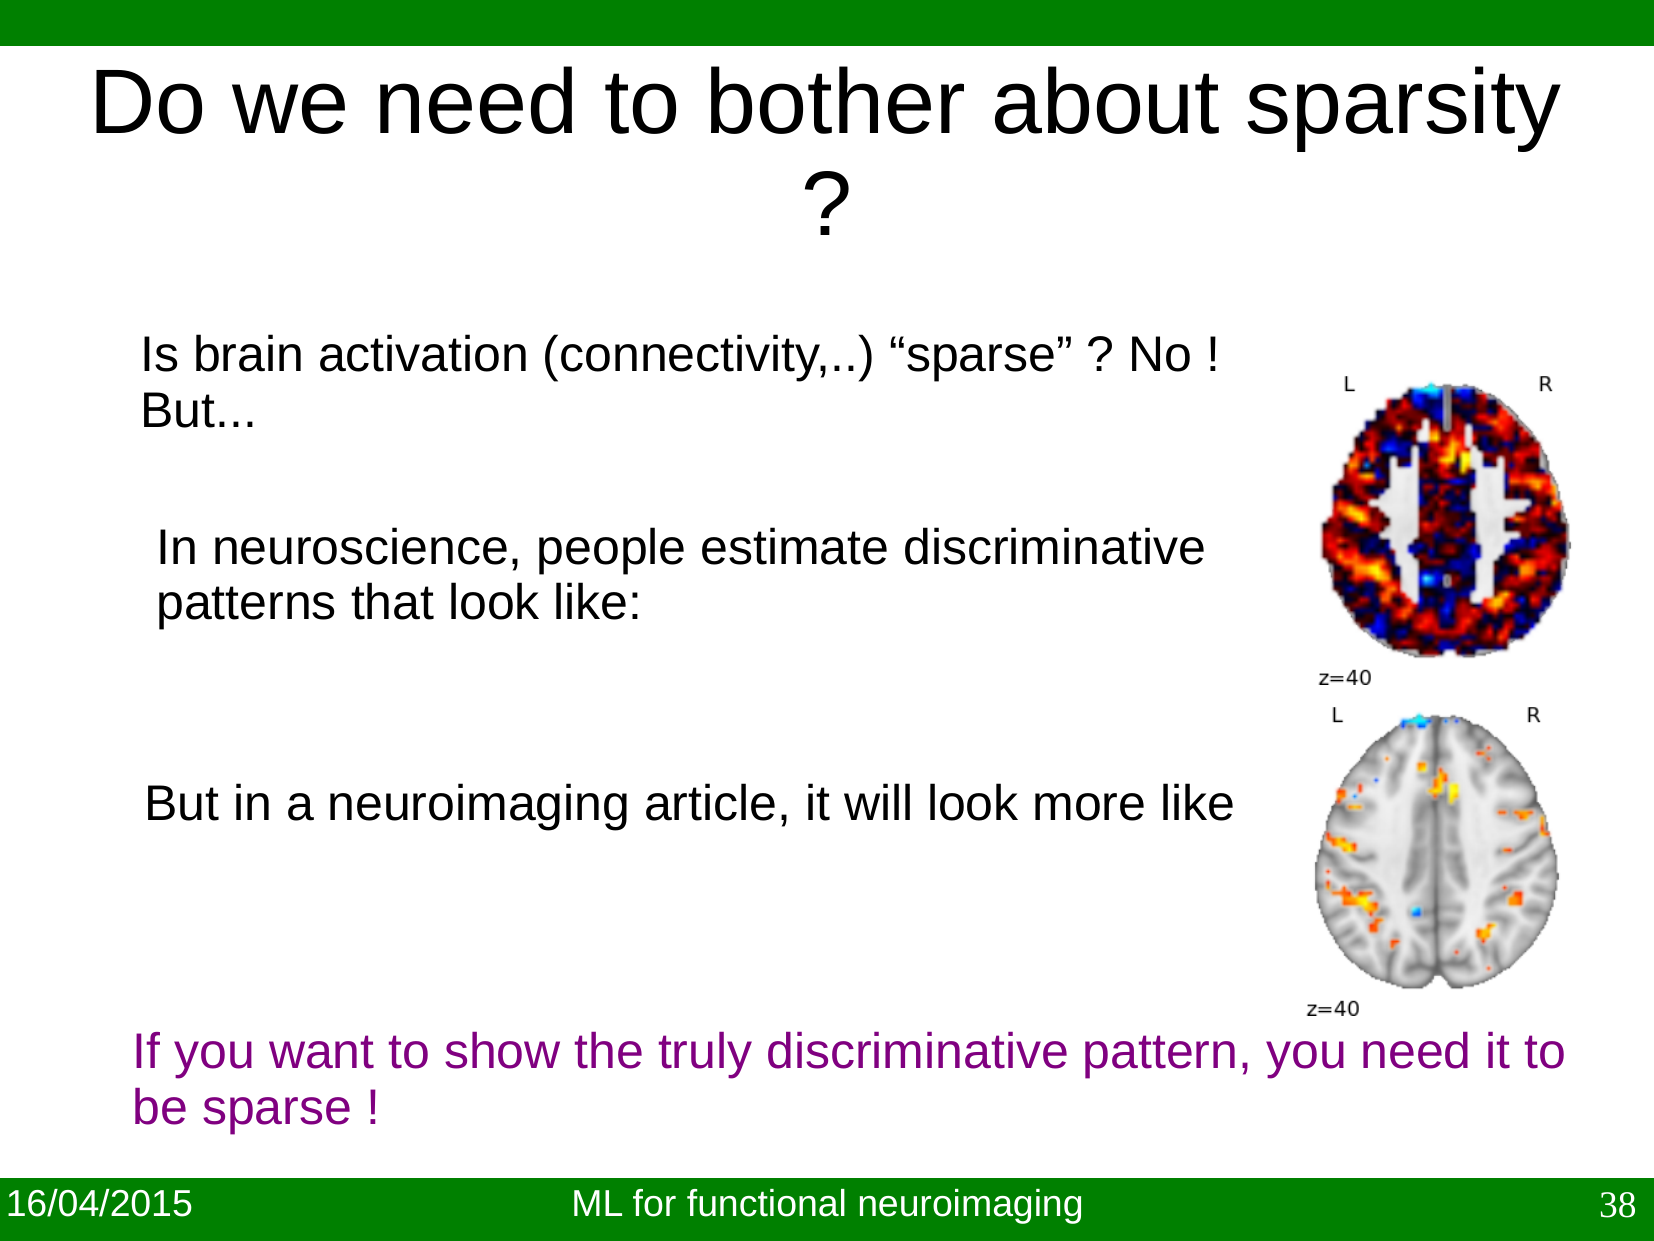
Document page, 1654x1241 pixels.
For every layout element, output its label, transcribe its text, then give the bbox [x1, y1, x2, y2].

picture [1299, 691, 1574, 1015]
text_box But in a neuroimaging article, it will look more like [129, 767, 1299, 839]
title Do we need to bother about sparsity ? [82, 49, 1571, 257]
text_box In neuroscience, people estimate discriminative patterns that look like: [141, 511, 1311, 639]
text_box If you want to show the truly discriminative pattern, you need it to be sparse ! [118, 1015, 1607, 1144]
text_box Is brain activation (connectivity,..) “sparse” ? No ! But... [125, 318, 1251, 447]
picture [1311, 360, 1586, 685]
